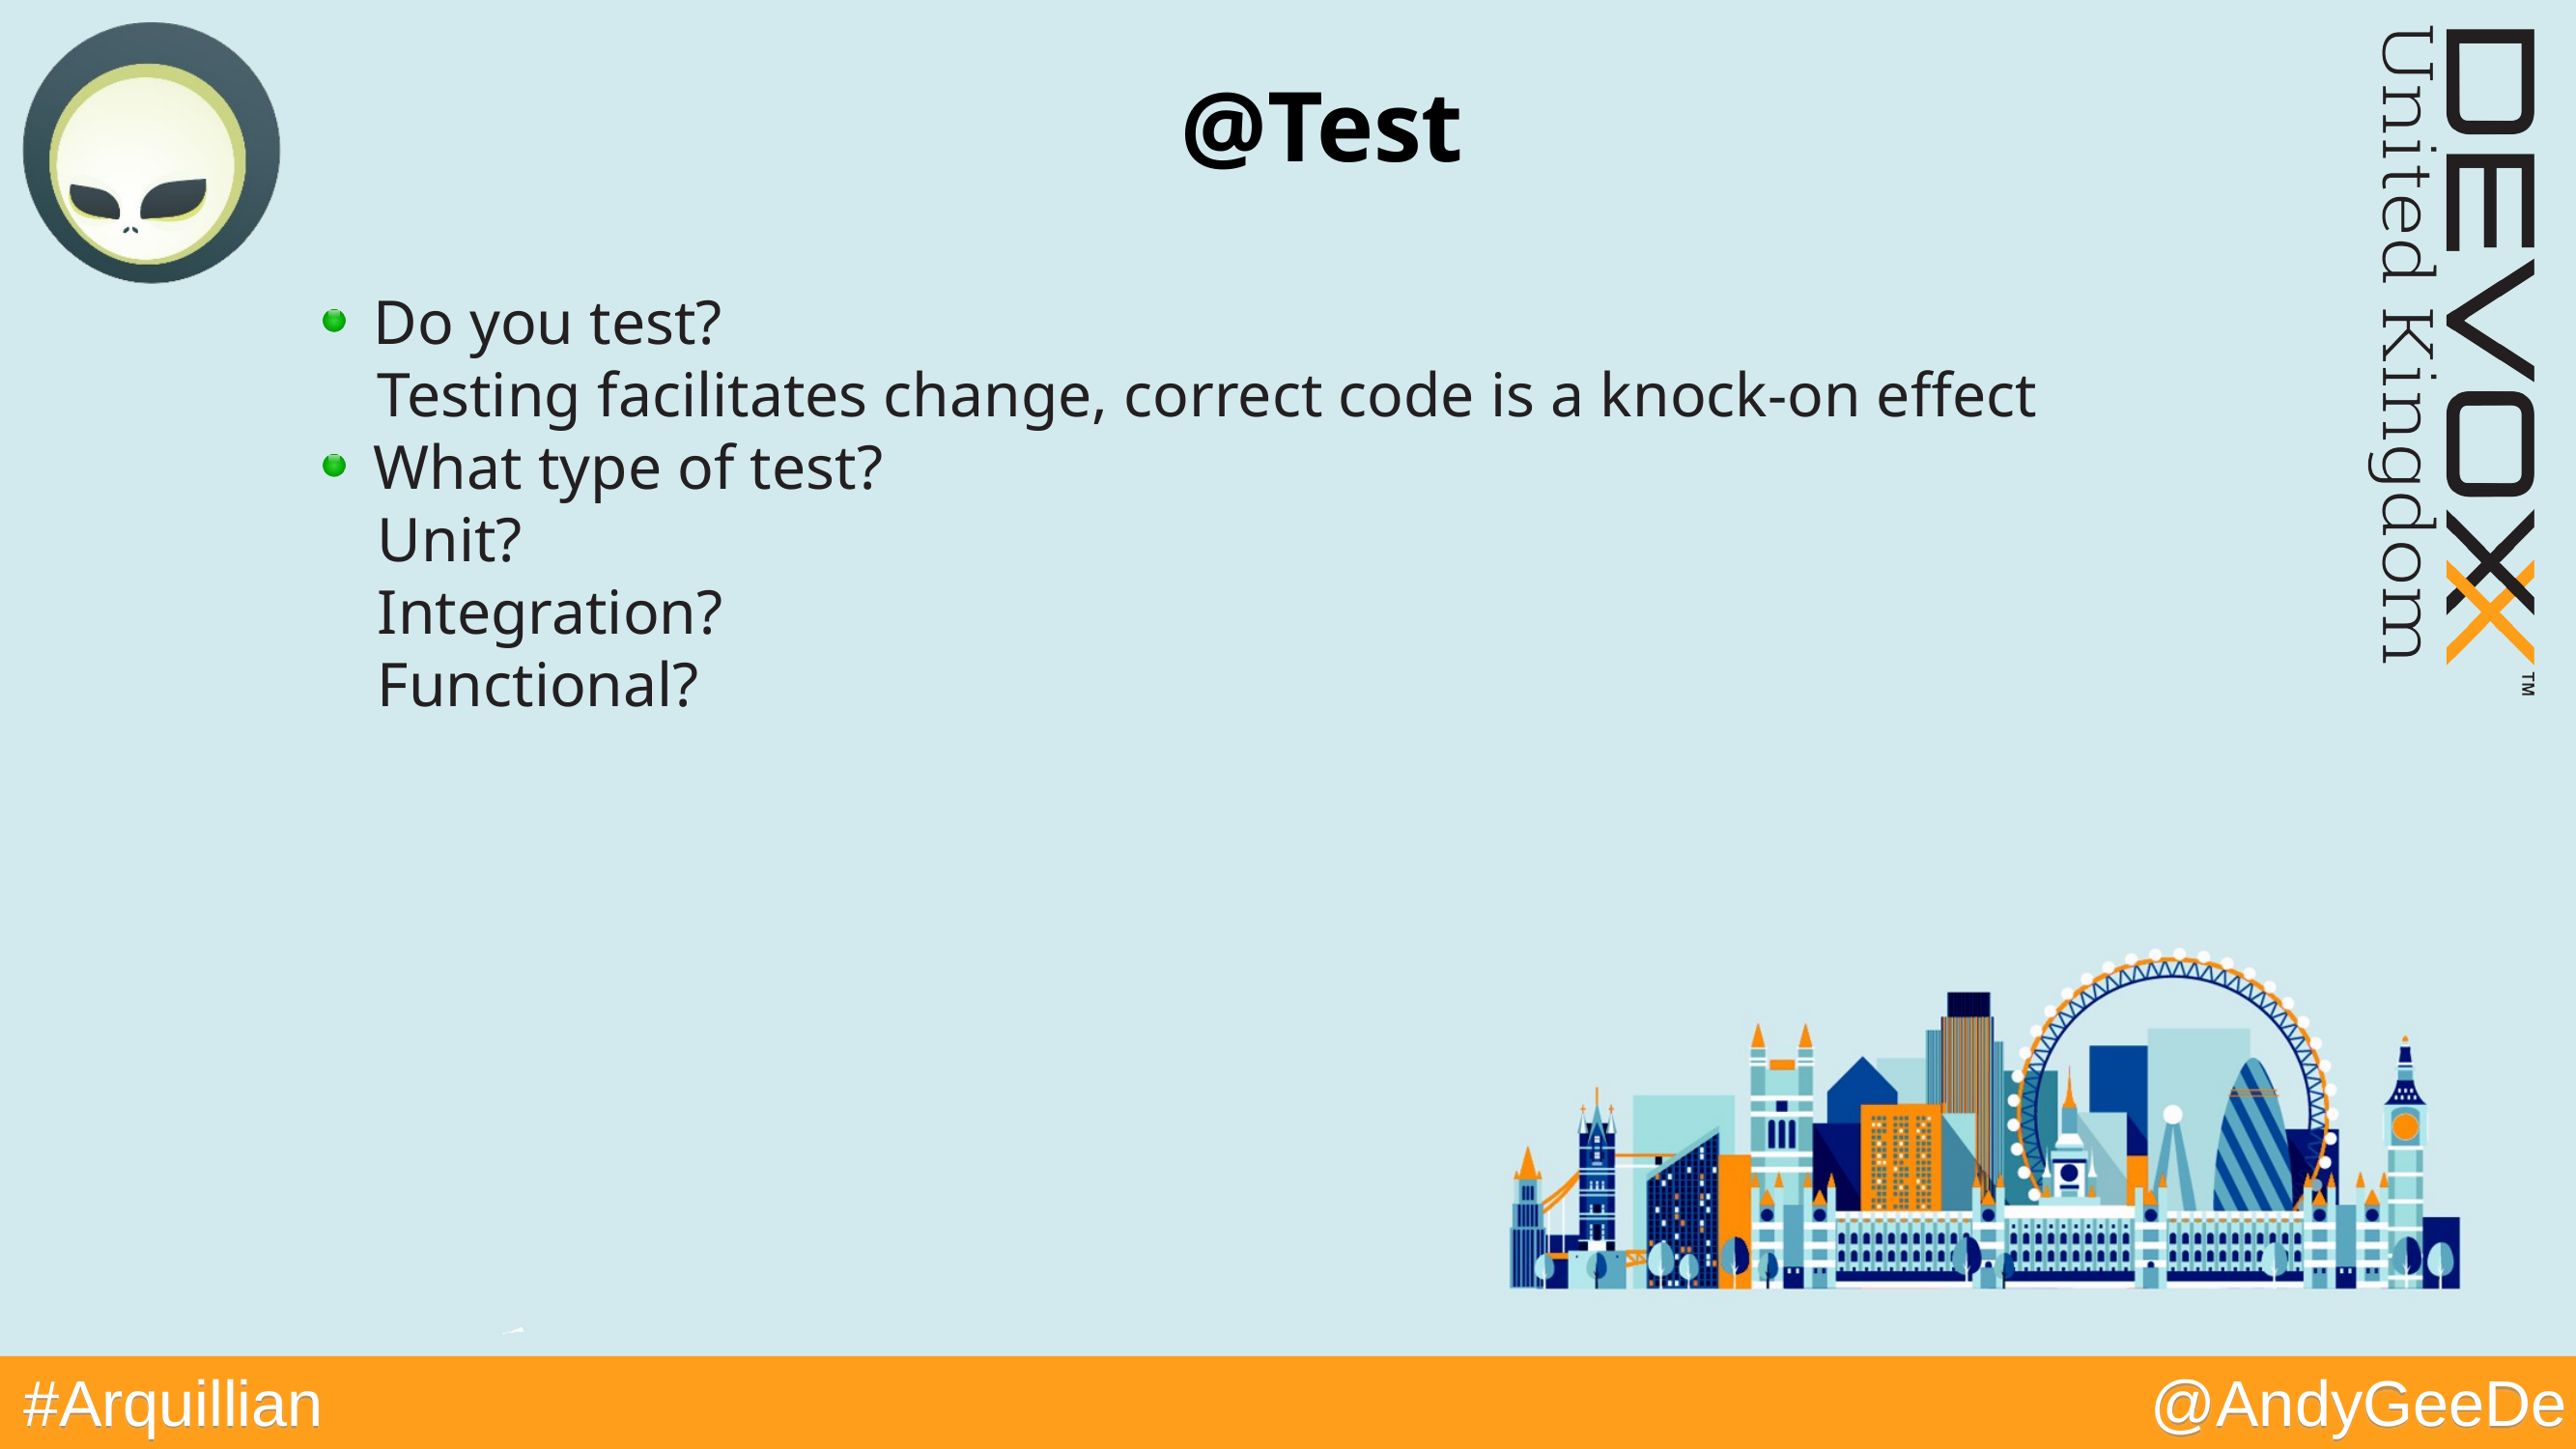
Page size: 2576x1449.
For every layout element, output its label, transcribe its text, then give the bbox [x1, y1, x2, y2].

picture [0, 0, 2576, 1355]
list Do you test? Testing facilitates change, correct code is a knock-on effect What type of test? Unit? Integration? Functional? [304, 284, 2394, 1229]
title @Test [197, 58, 2448, 243]
